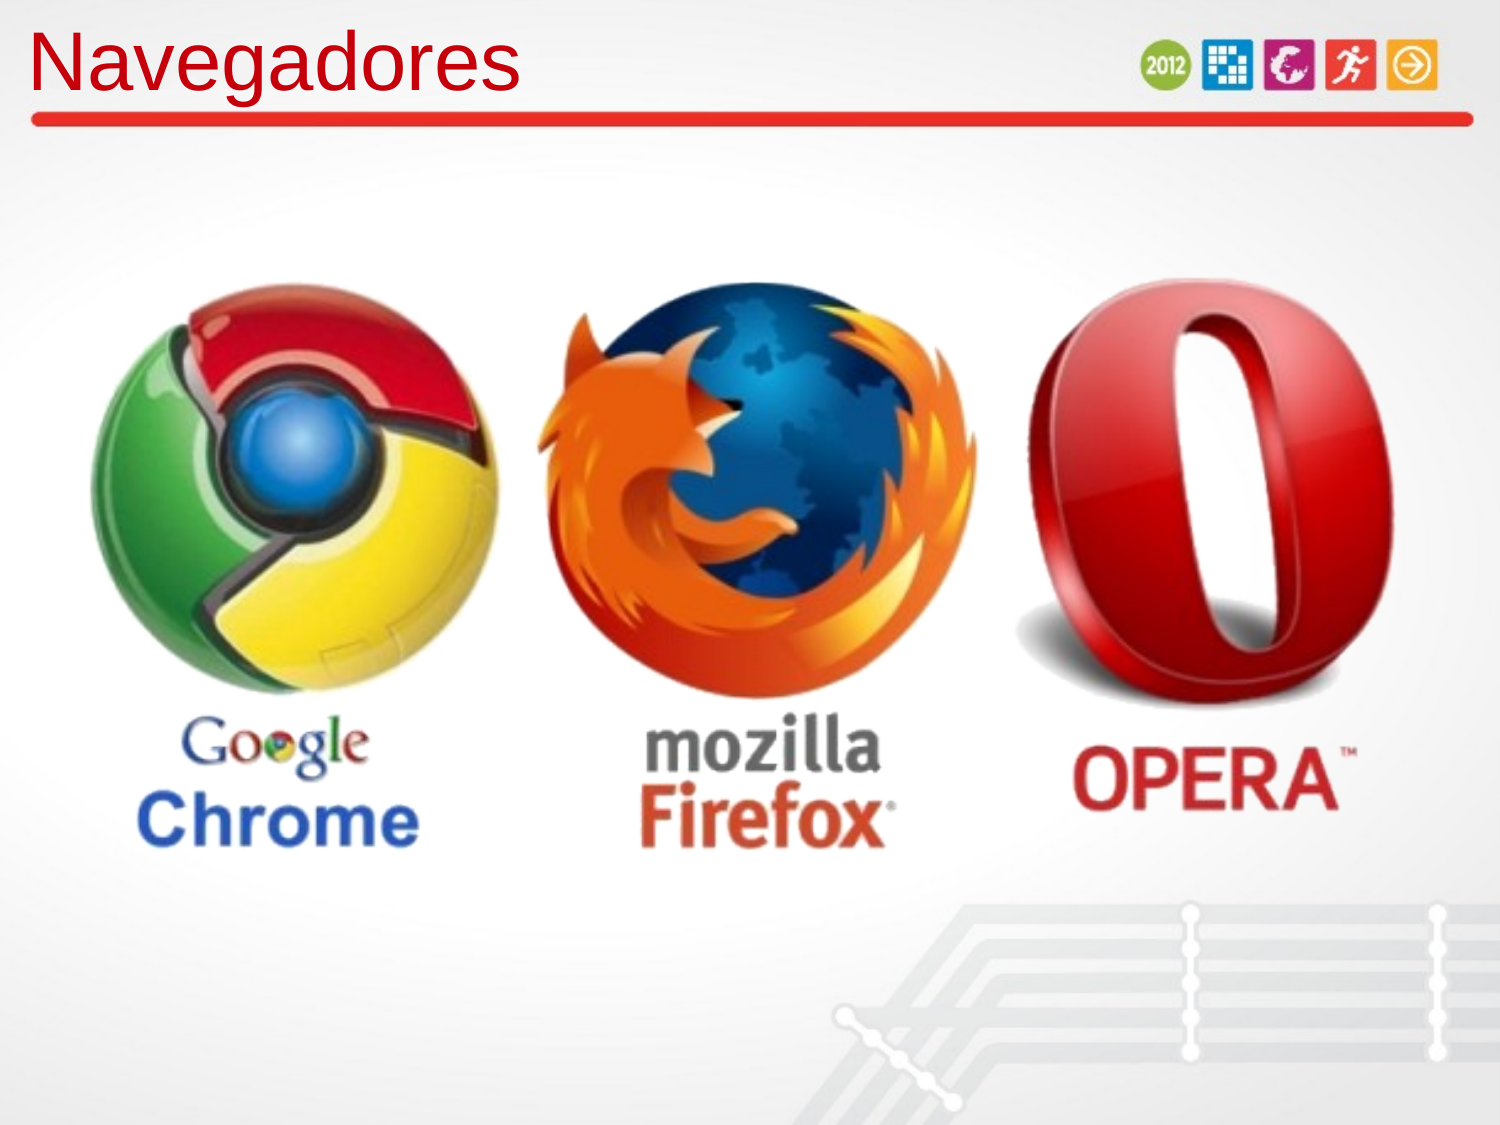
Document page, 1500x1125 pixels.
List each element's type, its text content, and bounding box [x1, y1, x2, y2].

picture [0, 0, 1500, 1125]
title Navegadores [12, 0, 976, 121]
